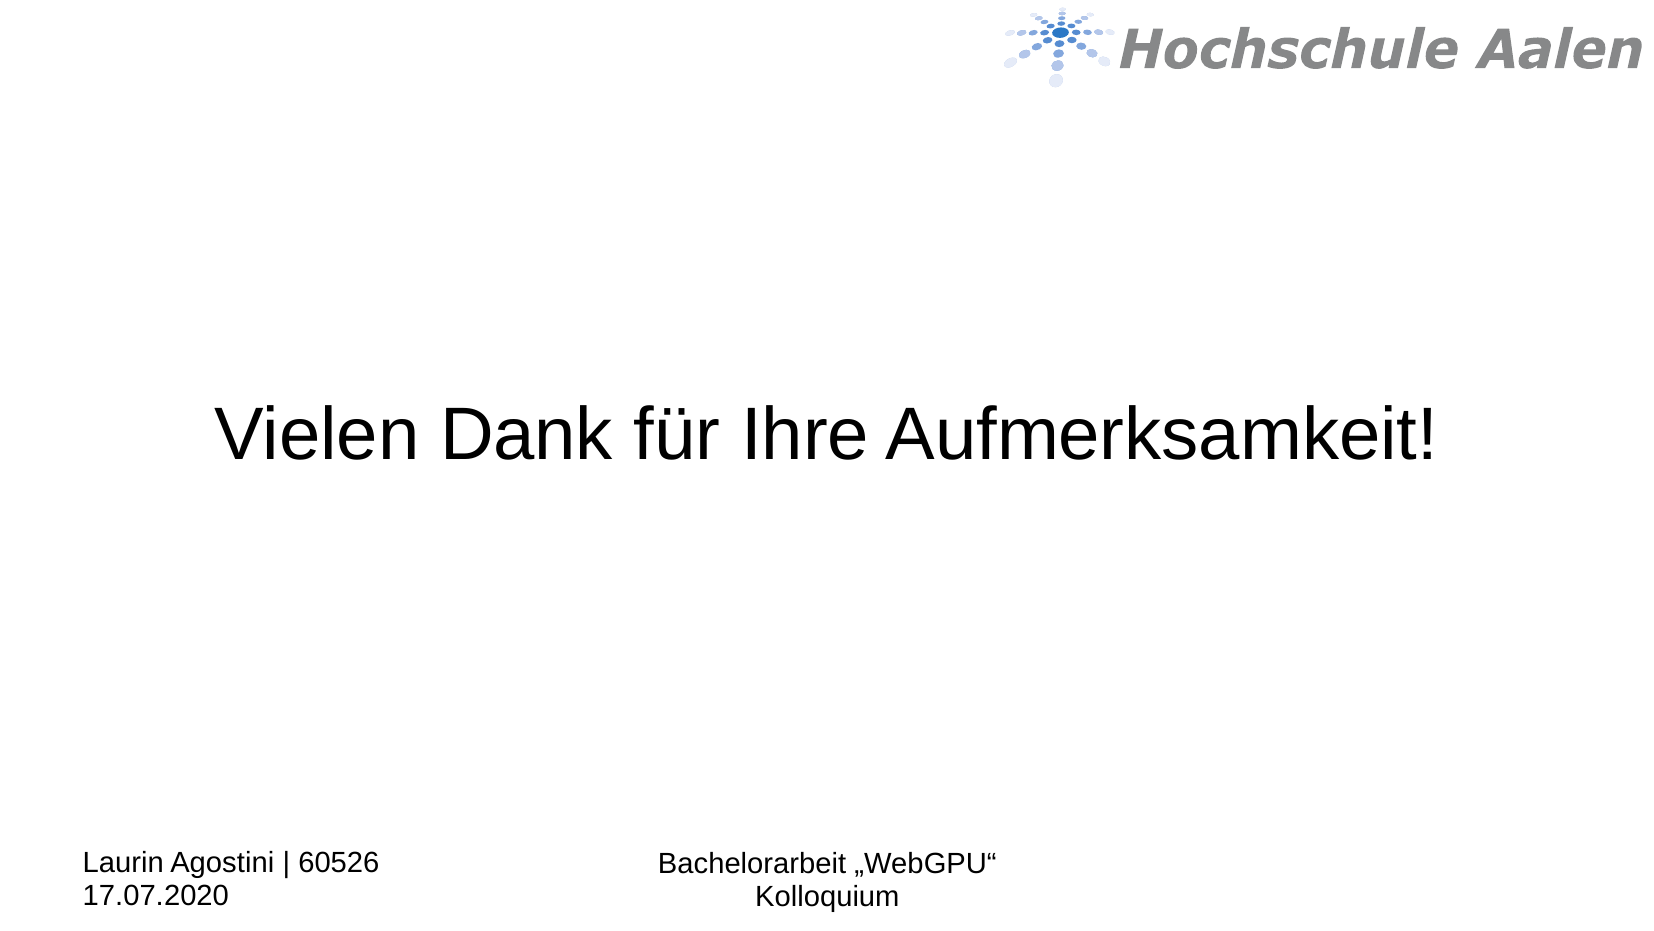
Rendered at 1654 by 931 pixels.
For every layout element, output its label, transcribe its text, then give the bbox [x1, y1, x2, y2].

title Vielen Dank für Ihre Aufmerksamkeit! [200, 271, 1453, 597]
